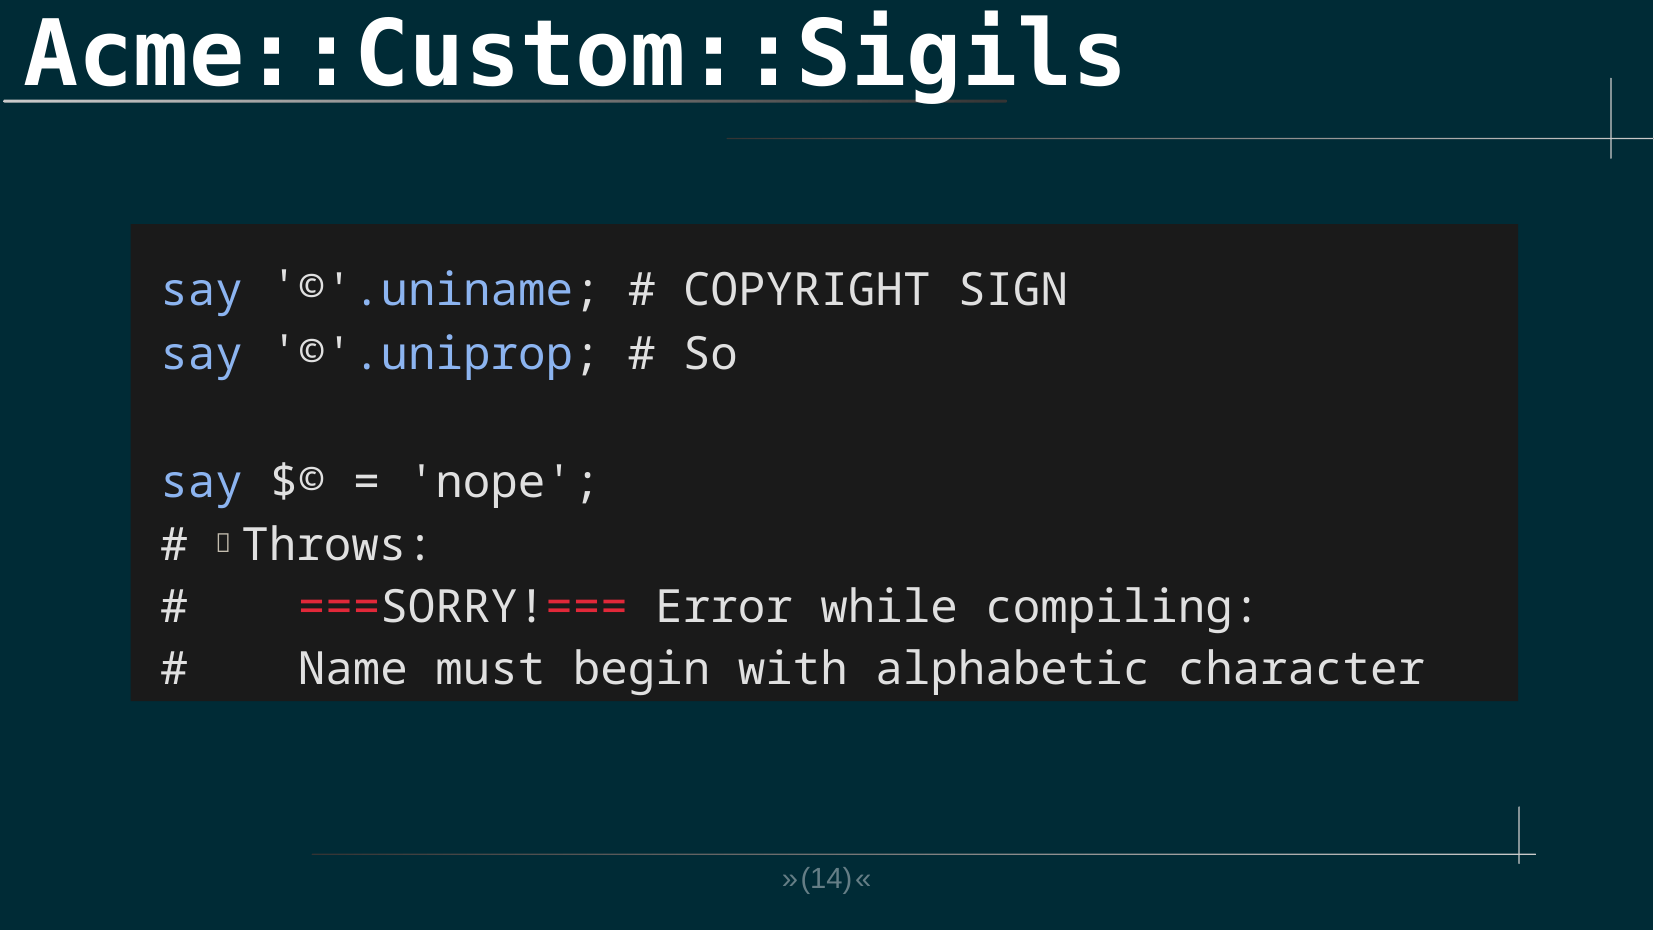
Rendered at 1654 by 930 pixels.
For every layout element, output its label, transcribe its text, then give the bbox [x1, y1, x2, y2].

text_box say '©'.uniname; # COPYRIGHT SIGN say '©'.uniprop; # So say $© = 'nope'; # ❌ Throws: # ===SORRY!=== Error while compiling: # Name must begin with alphabetic character [130, 224, 1519, 702]
title Acme::Custom::Sigils [23, 0, 1588, 108]
